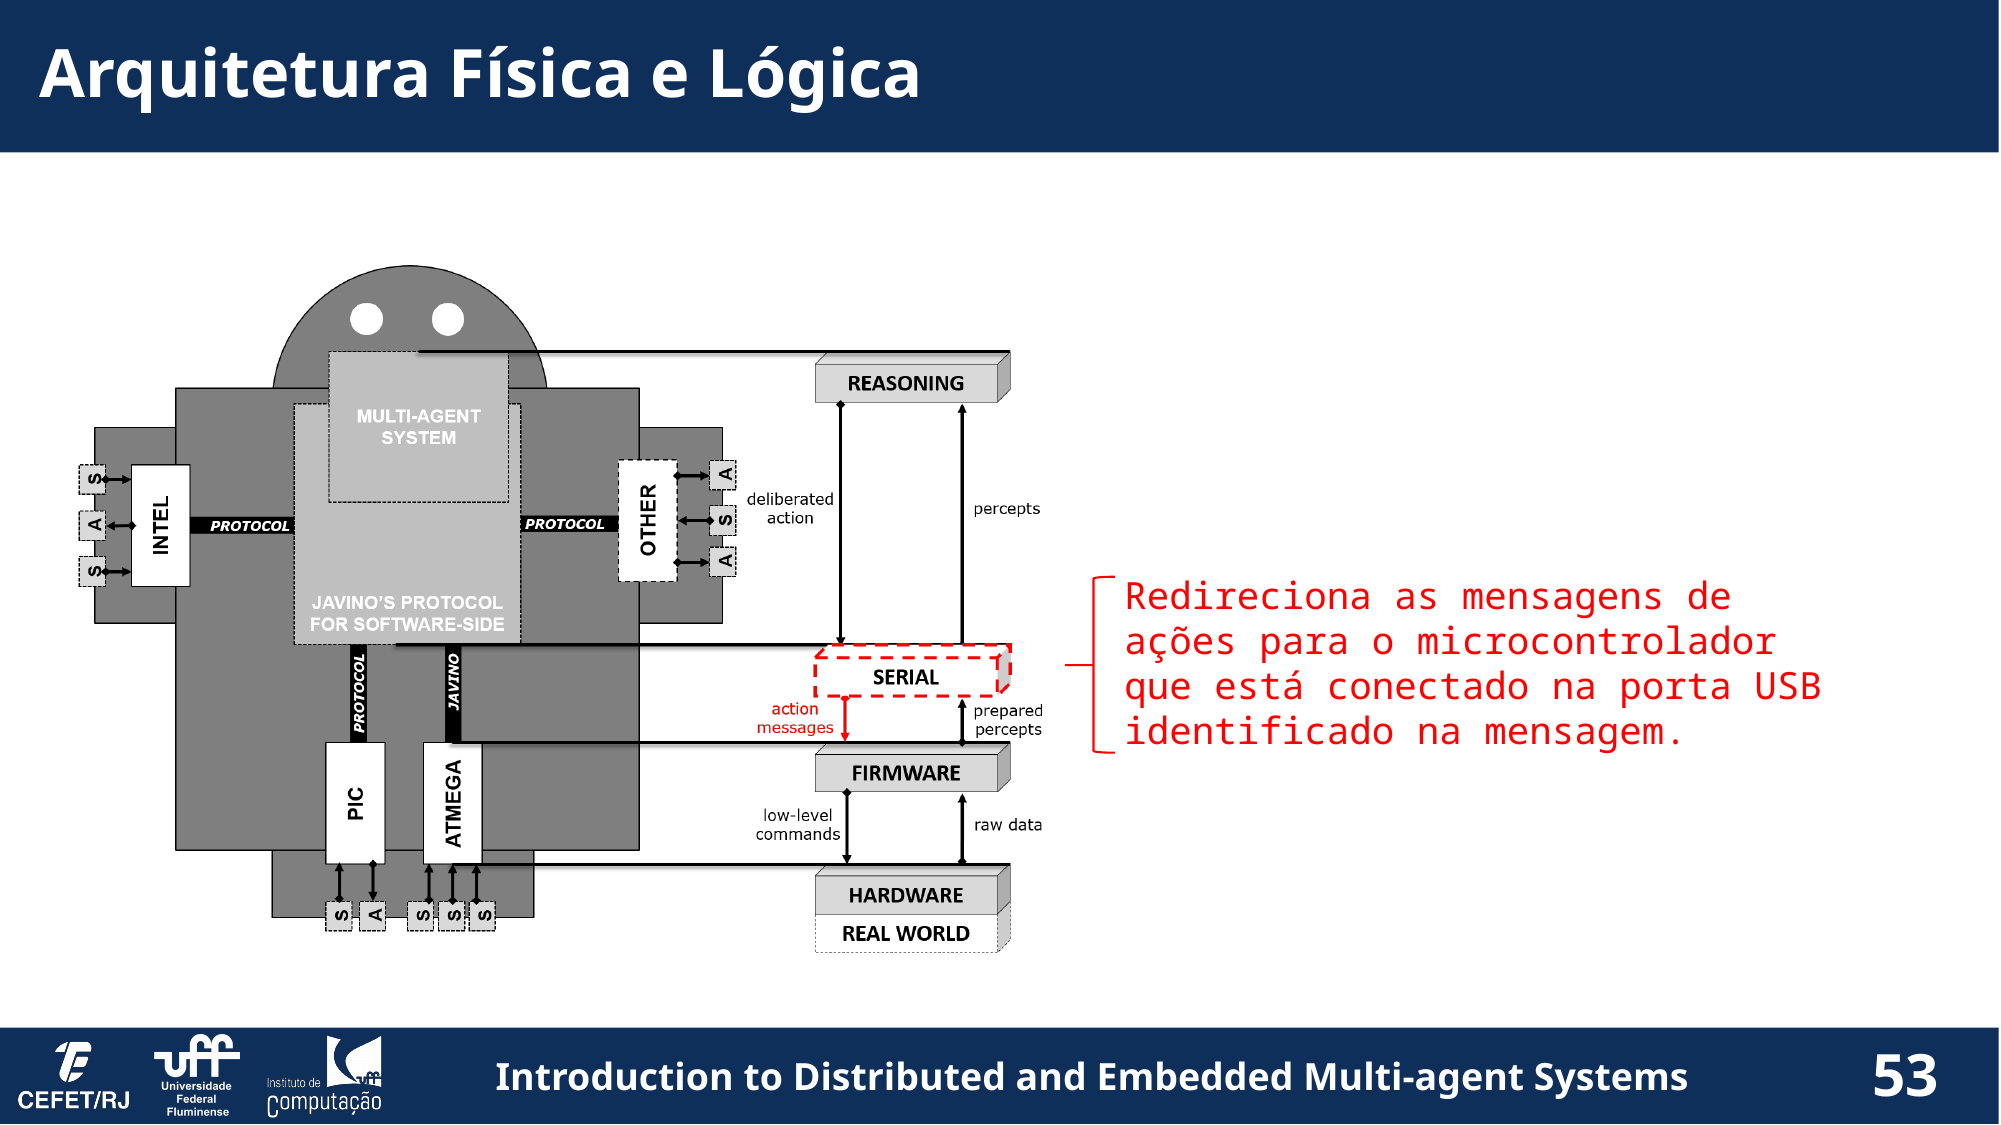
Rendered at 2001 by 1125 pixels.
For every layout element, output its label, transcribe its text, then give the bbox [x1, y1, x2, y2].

text_box Arquitetura Física e Lógica [25, 23, 1998, 116]
picture [18, 1021, 129, 1125]
text_box [1093, 576, 1109, 753]
picture [153, 1033, 241, 1121]
picture [77, 265, 1065, 961]
text_box Redireciona as mensagens de ações para o microcontrolador que está conectado na porta USB identificado na mensagem. [1109, 564, 1858, 760]
picture [265, 1033, 383, 1118]
